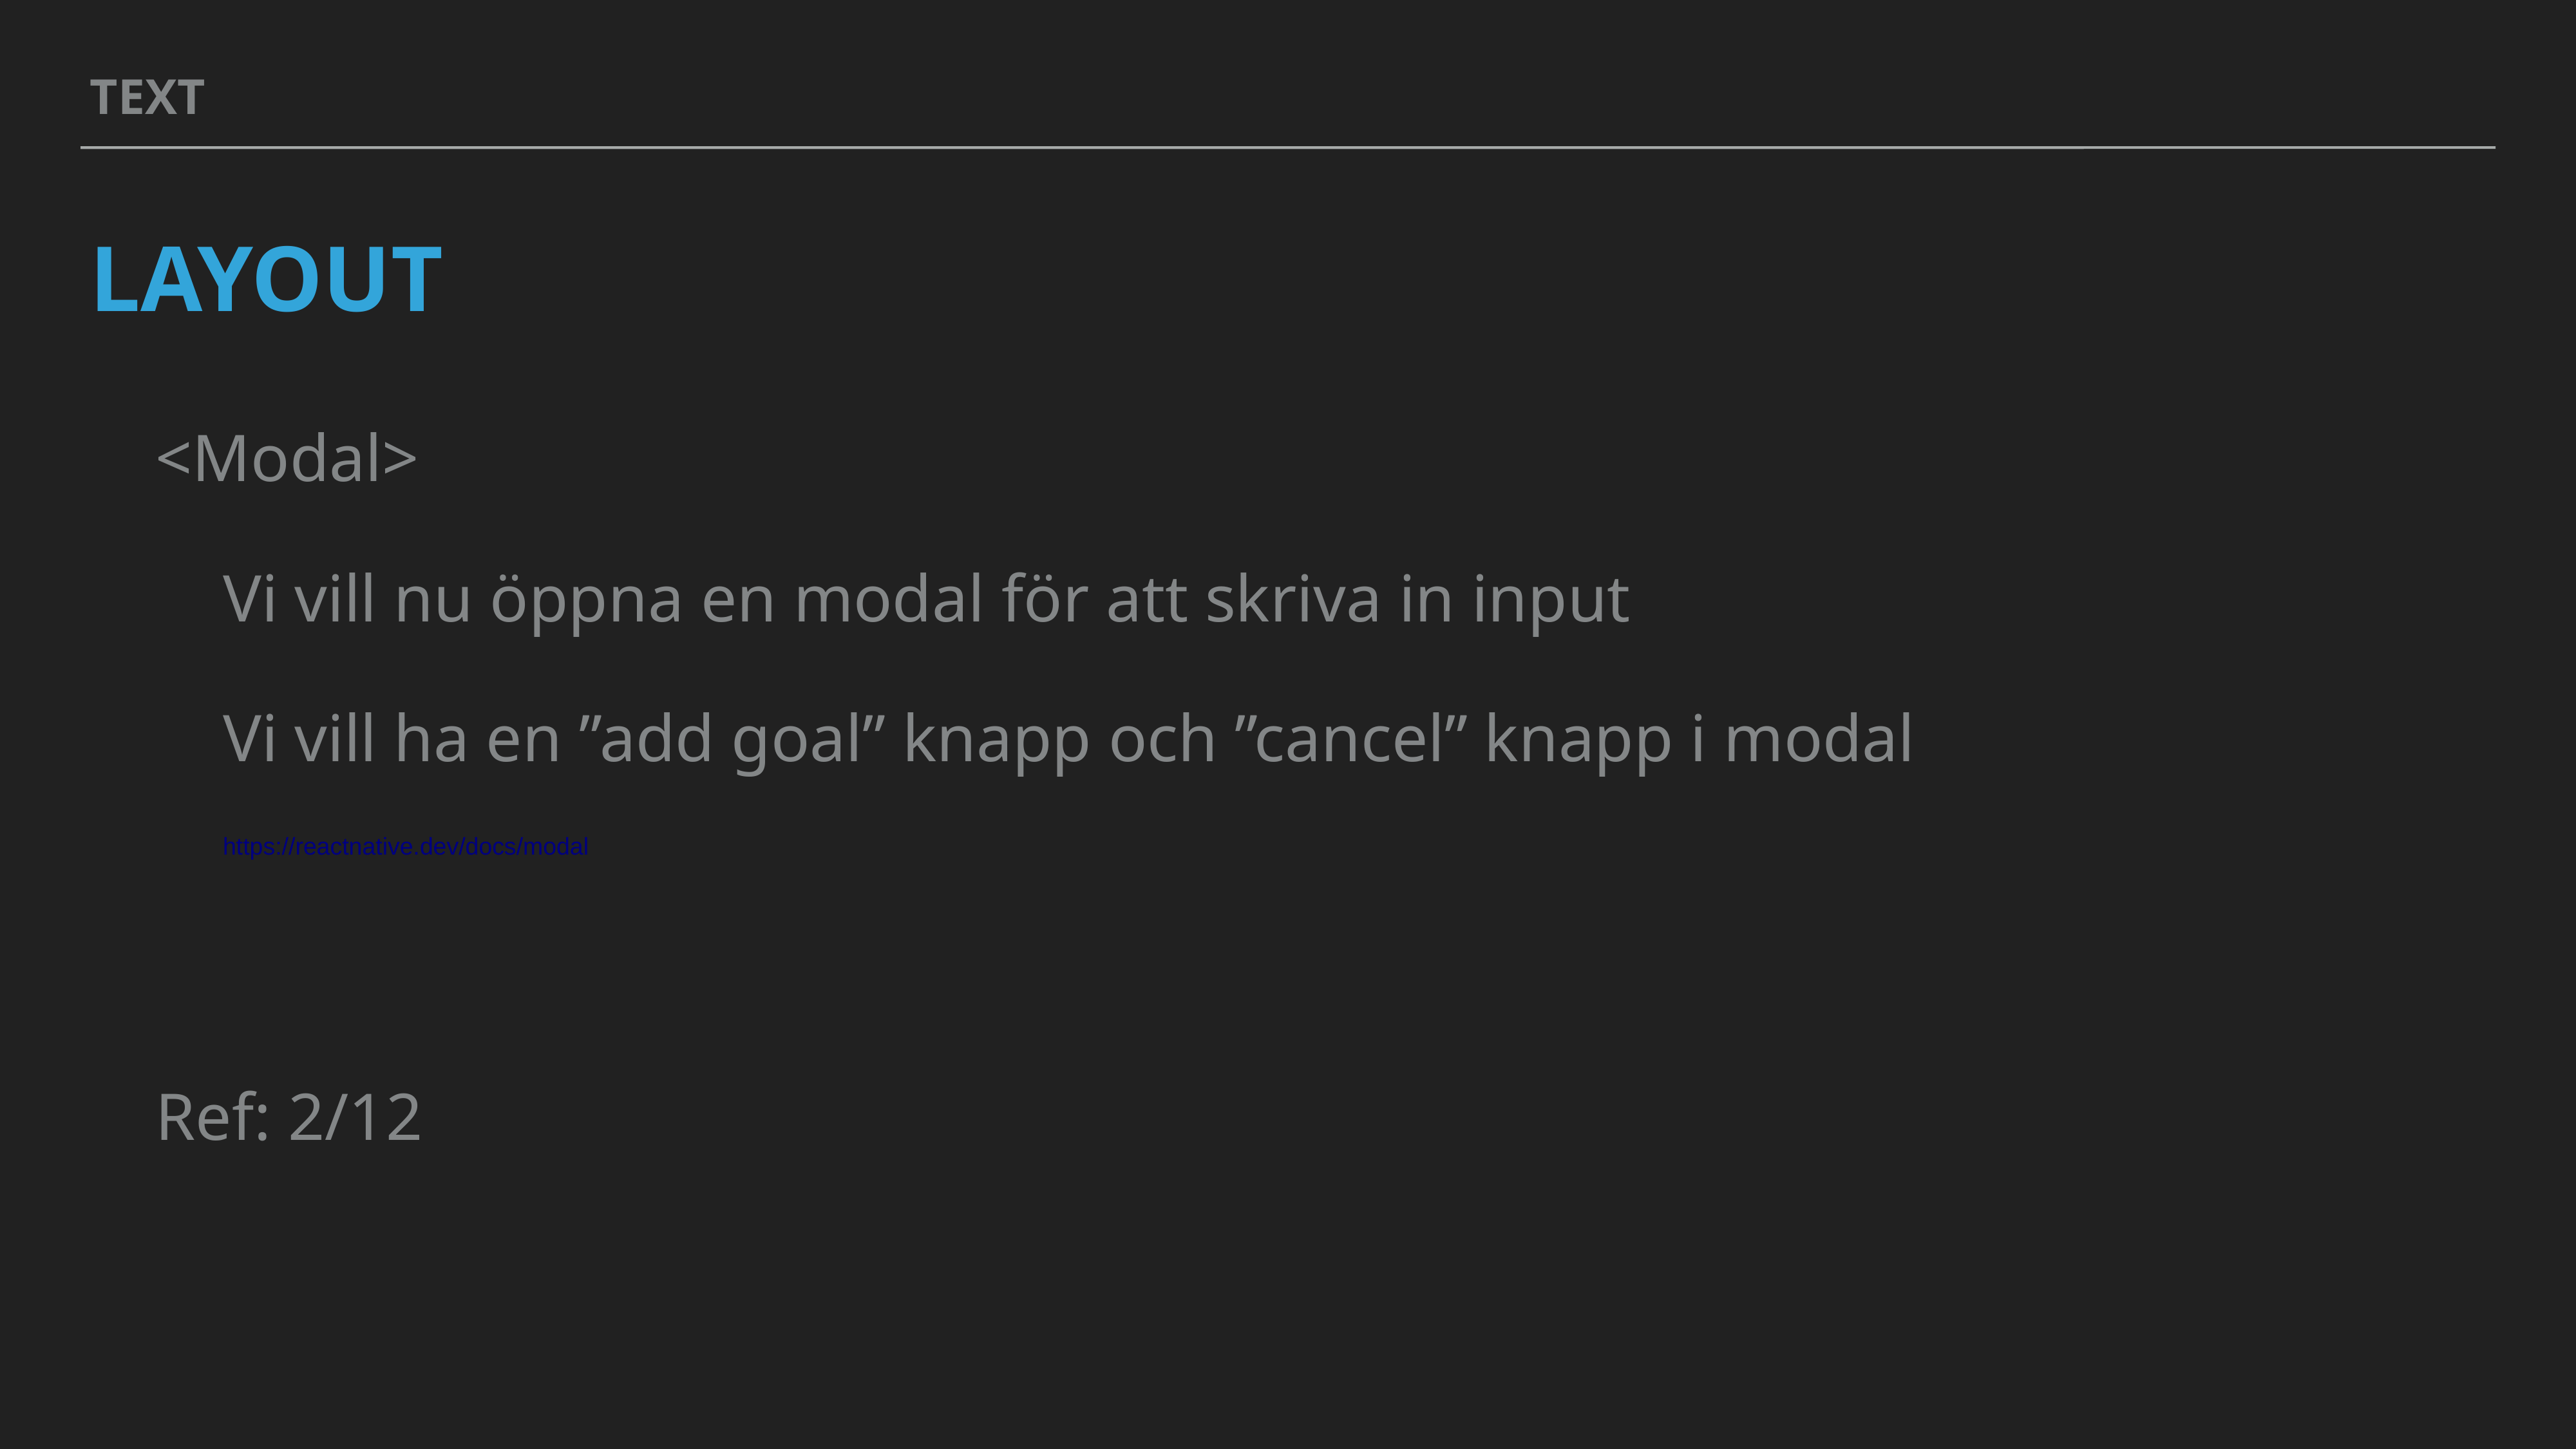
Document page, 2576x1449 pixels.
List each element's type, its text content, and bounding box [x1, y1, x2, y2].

text_box Layout [80, 228, 2496, 336]
text_box <Modal> Vi vill nu öppna en modal för att skriva in input Vi vill ha en ”add goal” knapp och ”cancel” knapp i modal https://reactnative.dev/docs/modal Ref: 2/12 [80, 408, 2496, 1315]
